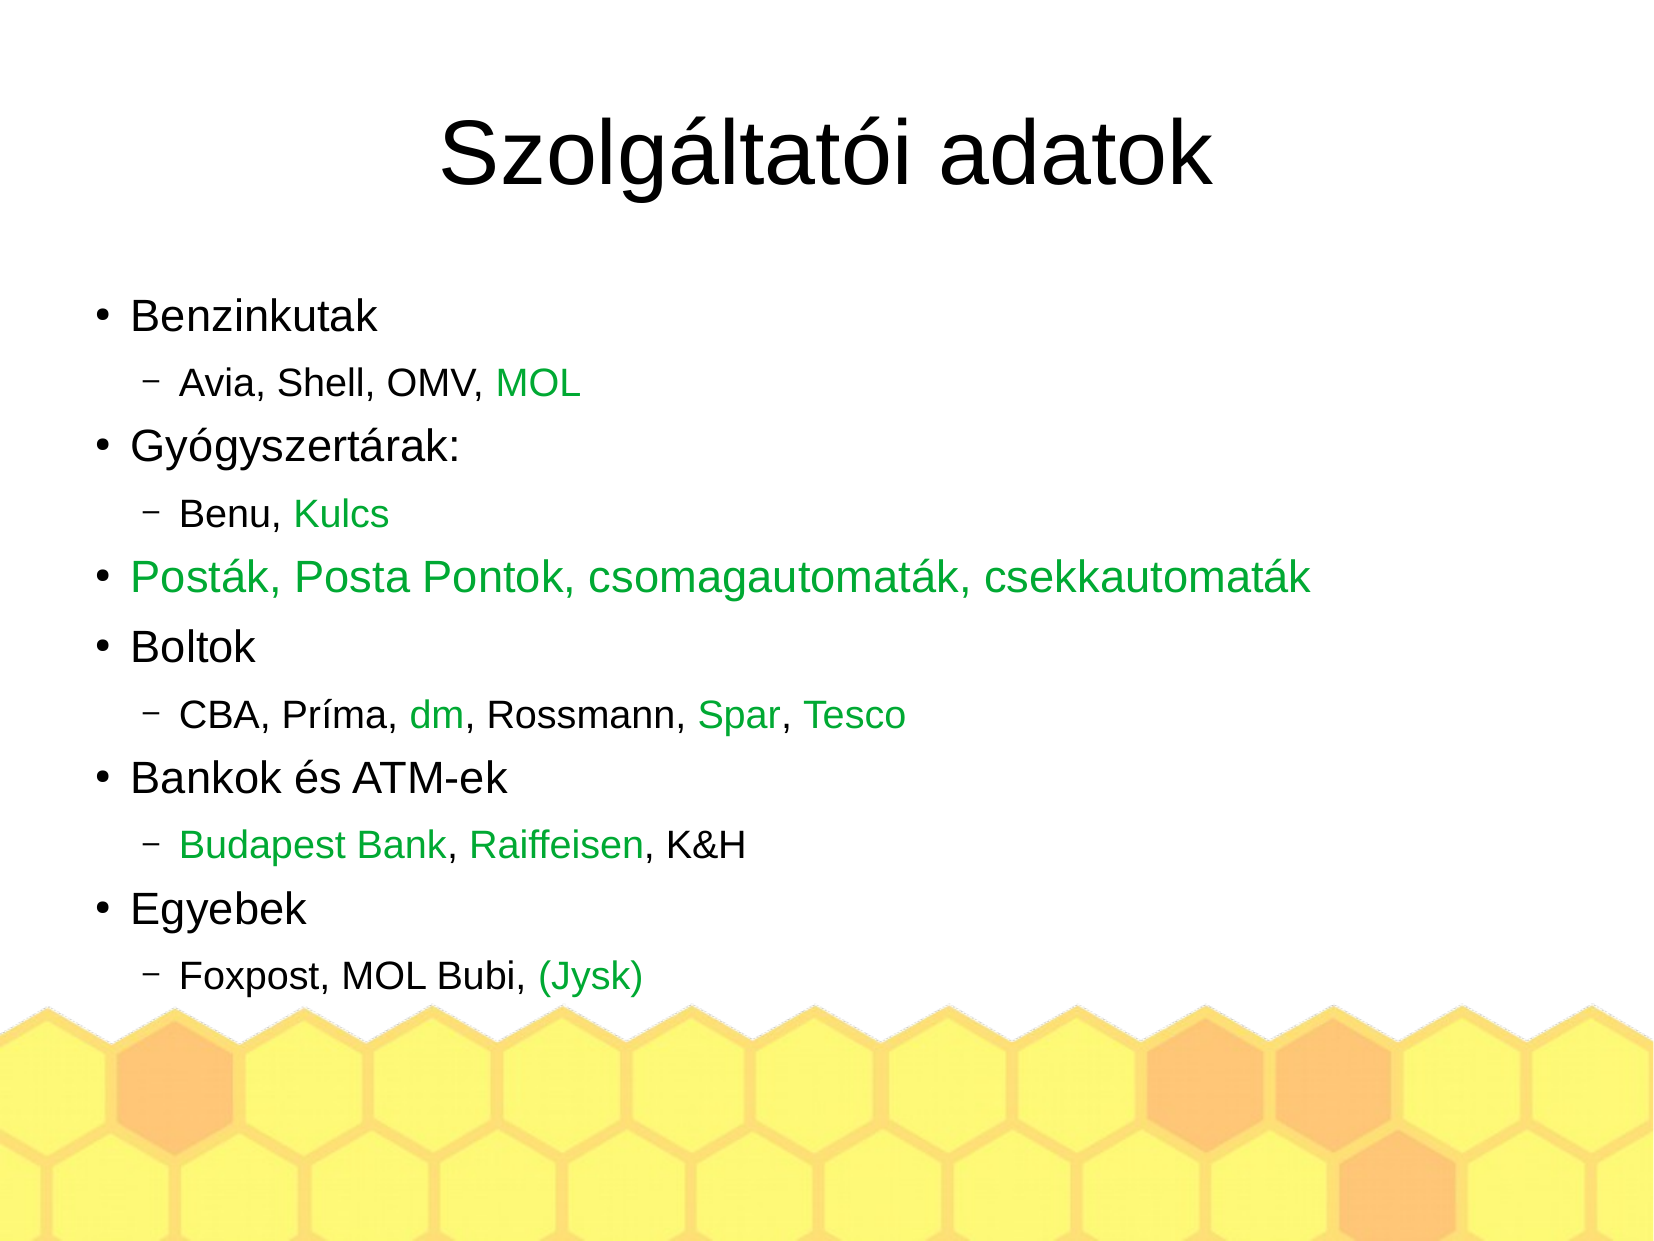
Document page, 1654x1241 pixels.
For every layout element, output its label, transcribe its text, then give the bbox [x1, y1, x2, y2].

picture [0, 1001, 1654, 1241]
title Szolgáltatói adatok [82, 49, 1571, 257]
list Benzinkutak Avia, Shell, OMV, MOL Gyógyszertárak: Benu, Kulcs Posták, Posta Pontok, csomagautomaták, csekkautomaták Boltok CBA, Príma, dm, Rossmann, Spar, Tesco Bankok és ATM-ek Budapest Bank, Raiffeisen, K&H Egyebek Foxpost, MOL Bubi, (Jysk) [82, 290, 1571, 1010]
